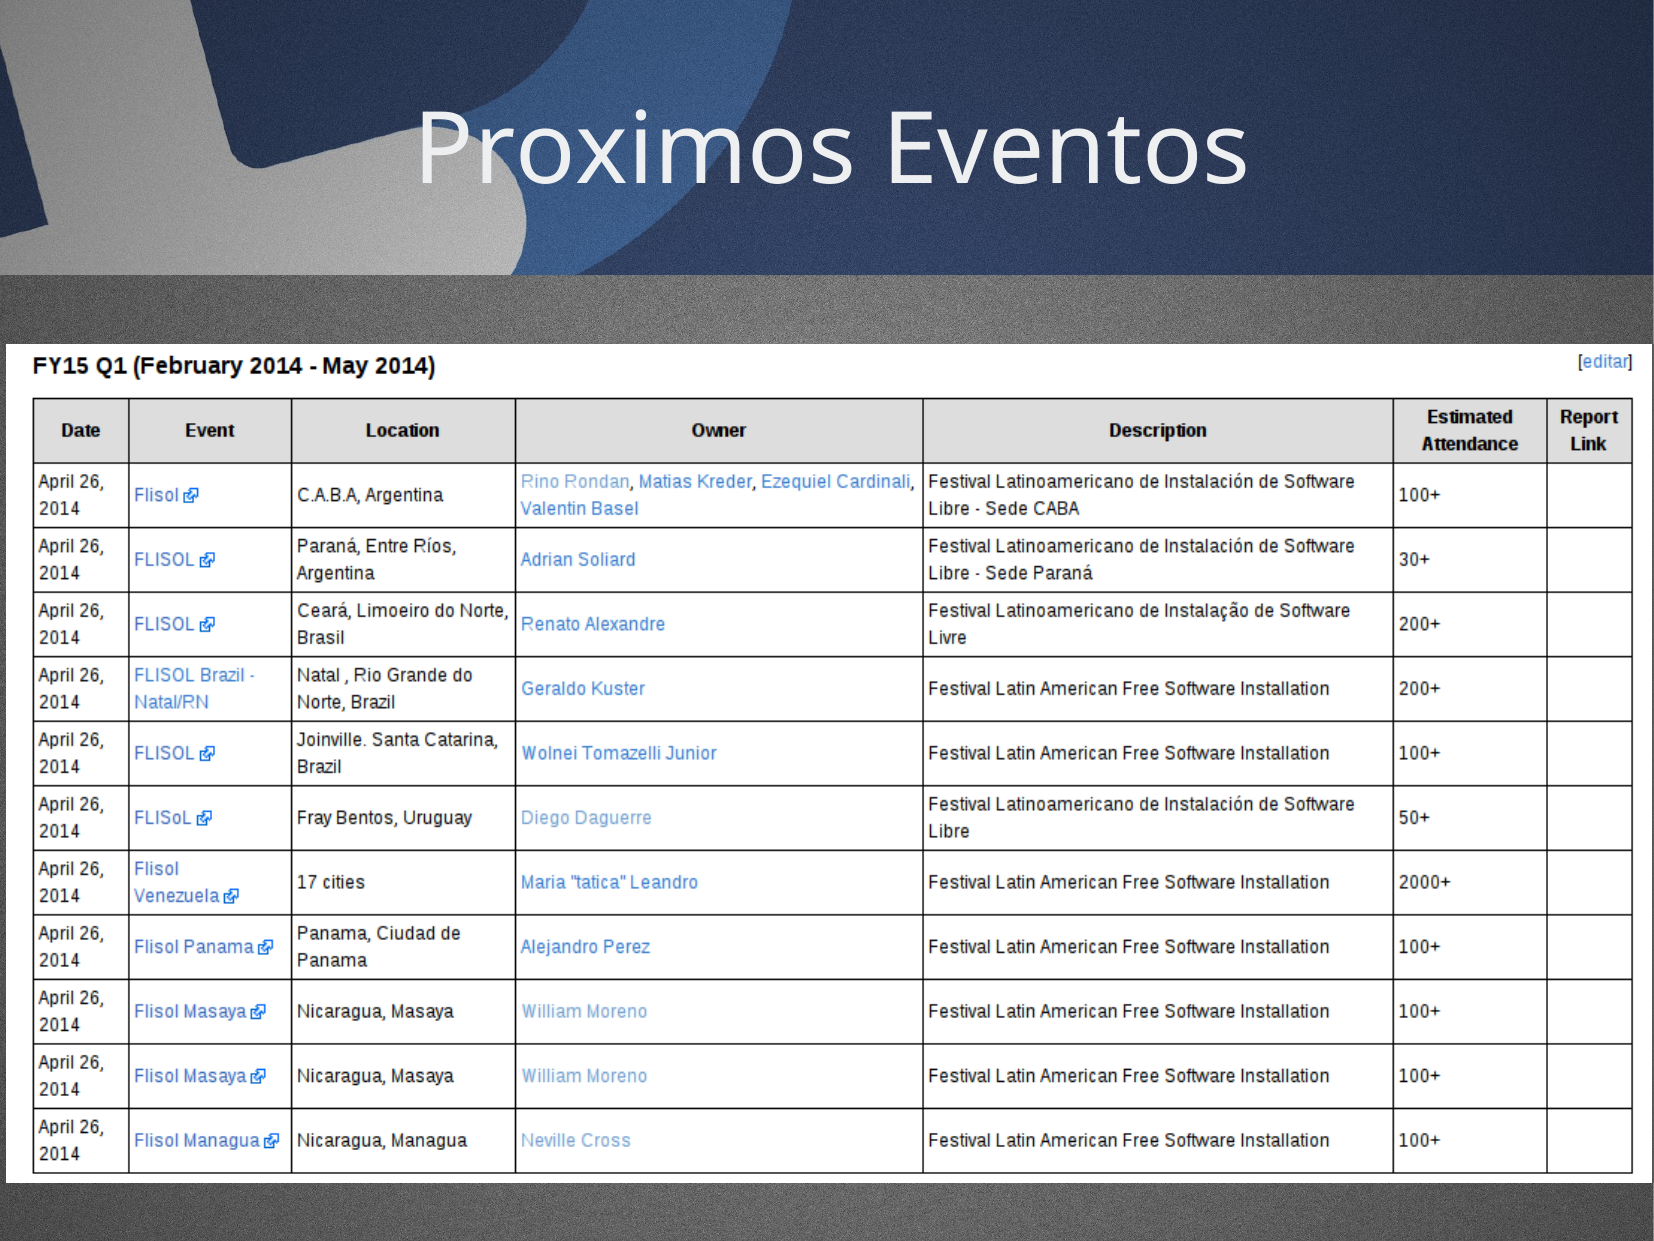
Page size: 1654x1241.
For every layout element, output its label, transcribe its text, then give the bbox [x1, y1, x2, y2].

picture [0, 0, 1654, 1241]
text_box Proximos Eventos [88, 43, 1577, 252]
